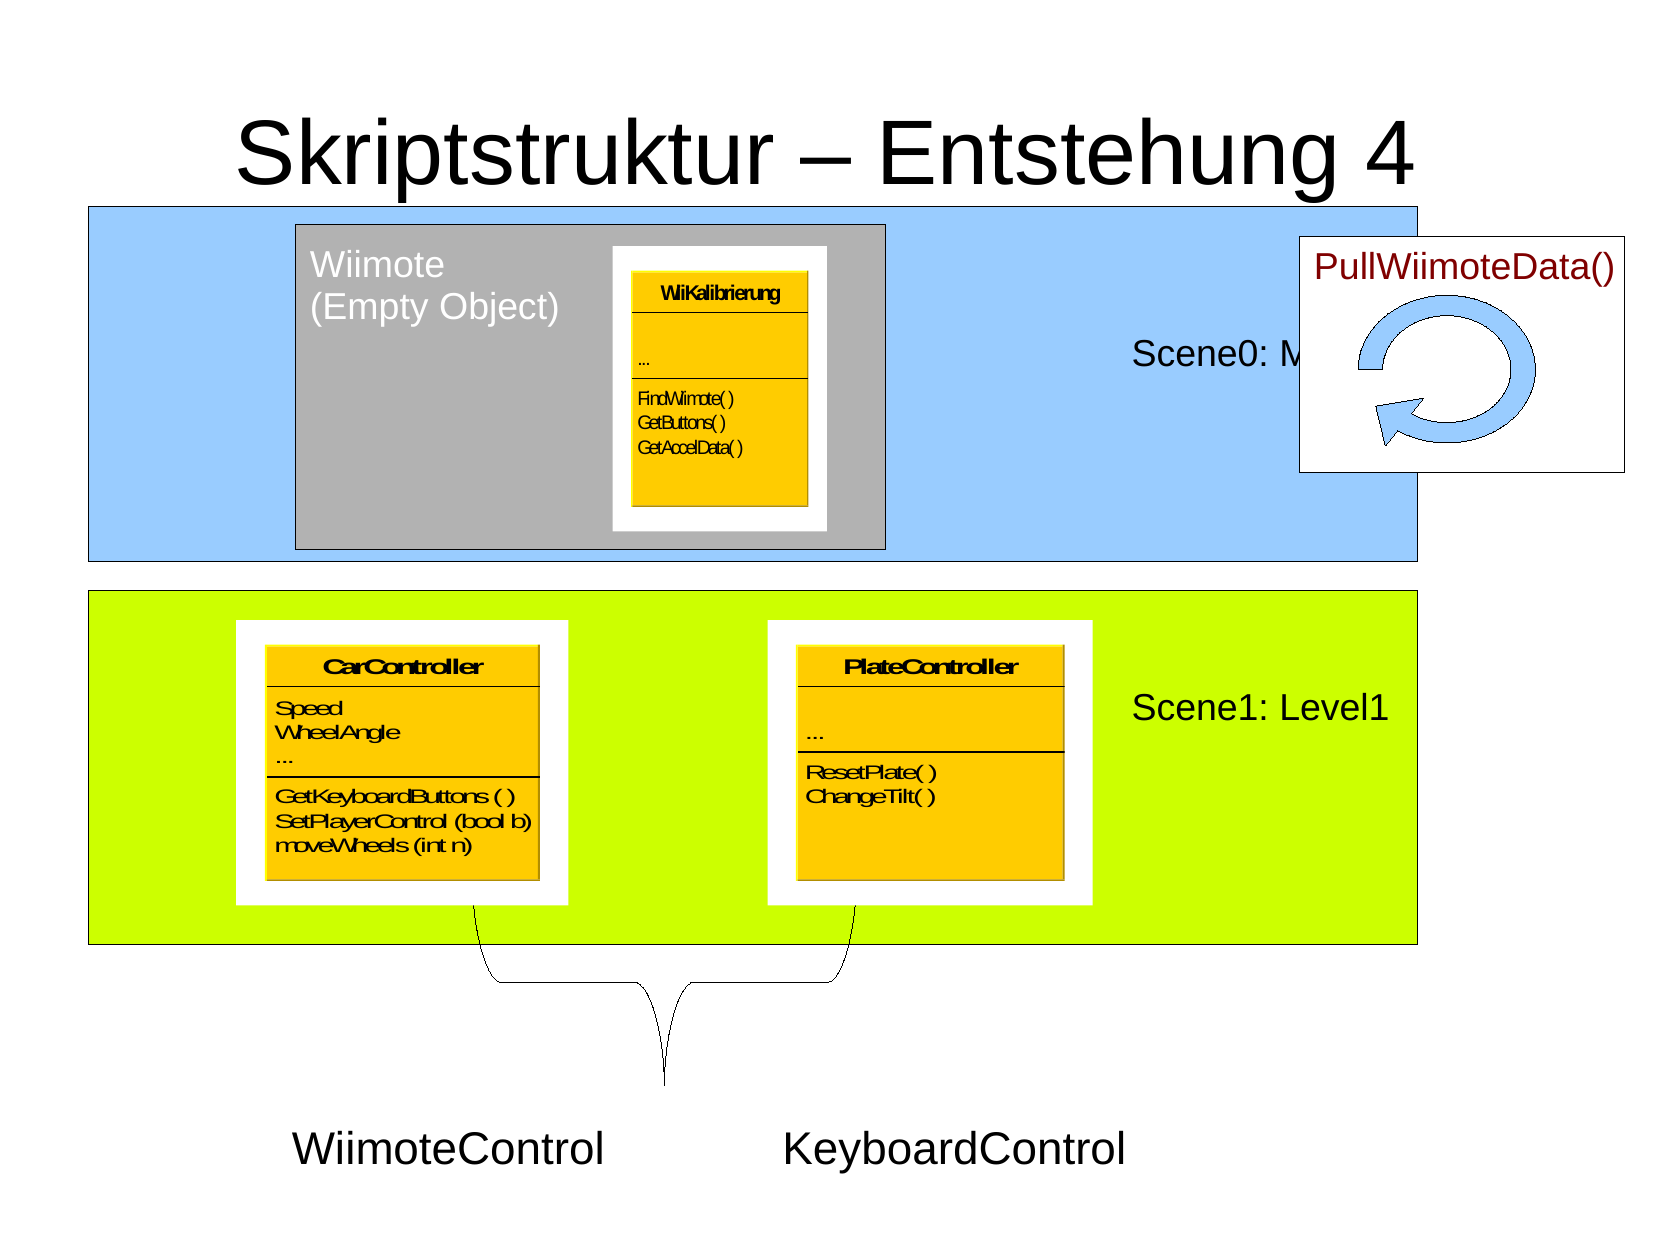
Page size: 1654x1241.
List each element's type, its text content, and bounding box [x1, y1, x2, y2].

text_box WiimoteControl [277, 1115, 621, 1182]
text_box Wiimote (Empty Object) [295, 236, 575, 336]
text_box [88, 590, 1418, 945]
picture [612, 246, 827, 532]
picture [767, 620, 1093, 906]
text_box PullWiimoteData() [1299, 238, 1631, 296]
text_box Scene0: Menu [1116, 324, 1299, 382]
title Skriptstruktur – Entstehung 4 [82, 49, 1571, 257]
picture [236, 620, 569, 906]
text_box [88, 206, 1625, 562]
text_box KeyboardControl [767, 1115, 1142, 1182]
text_box Scene1: Level1 [1116, 679, 1405, 737]
